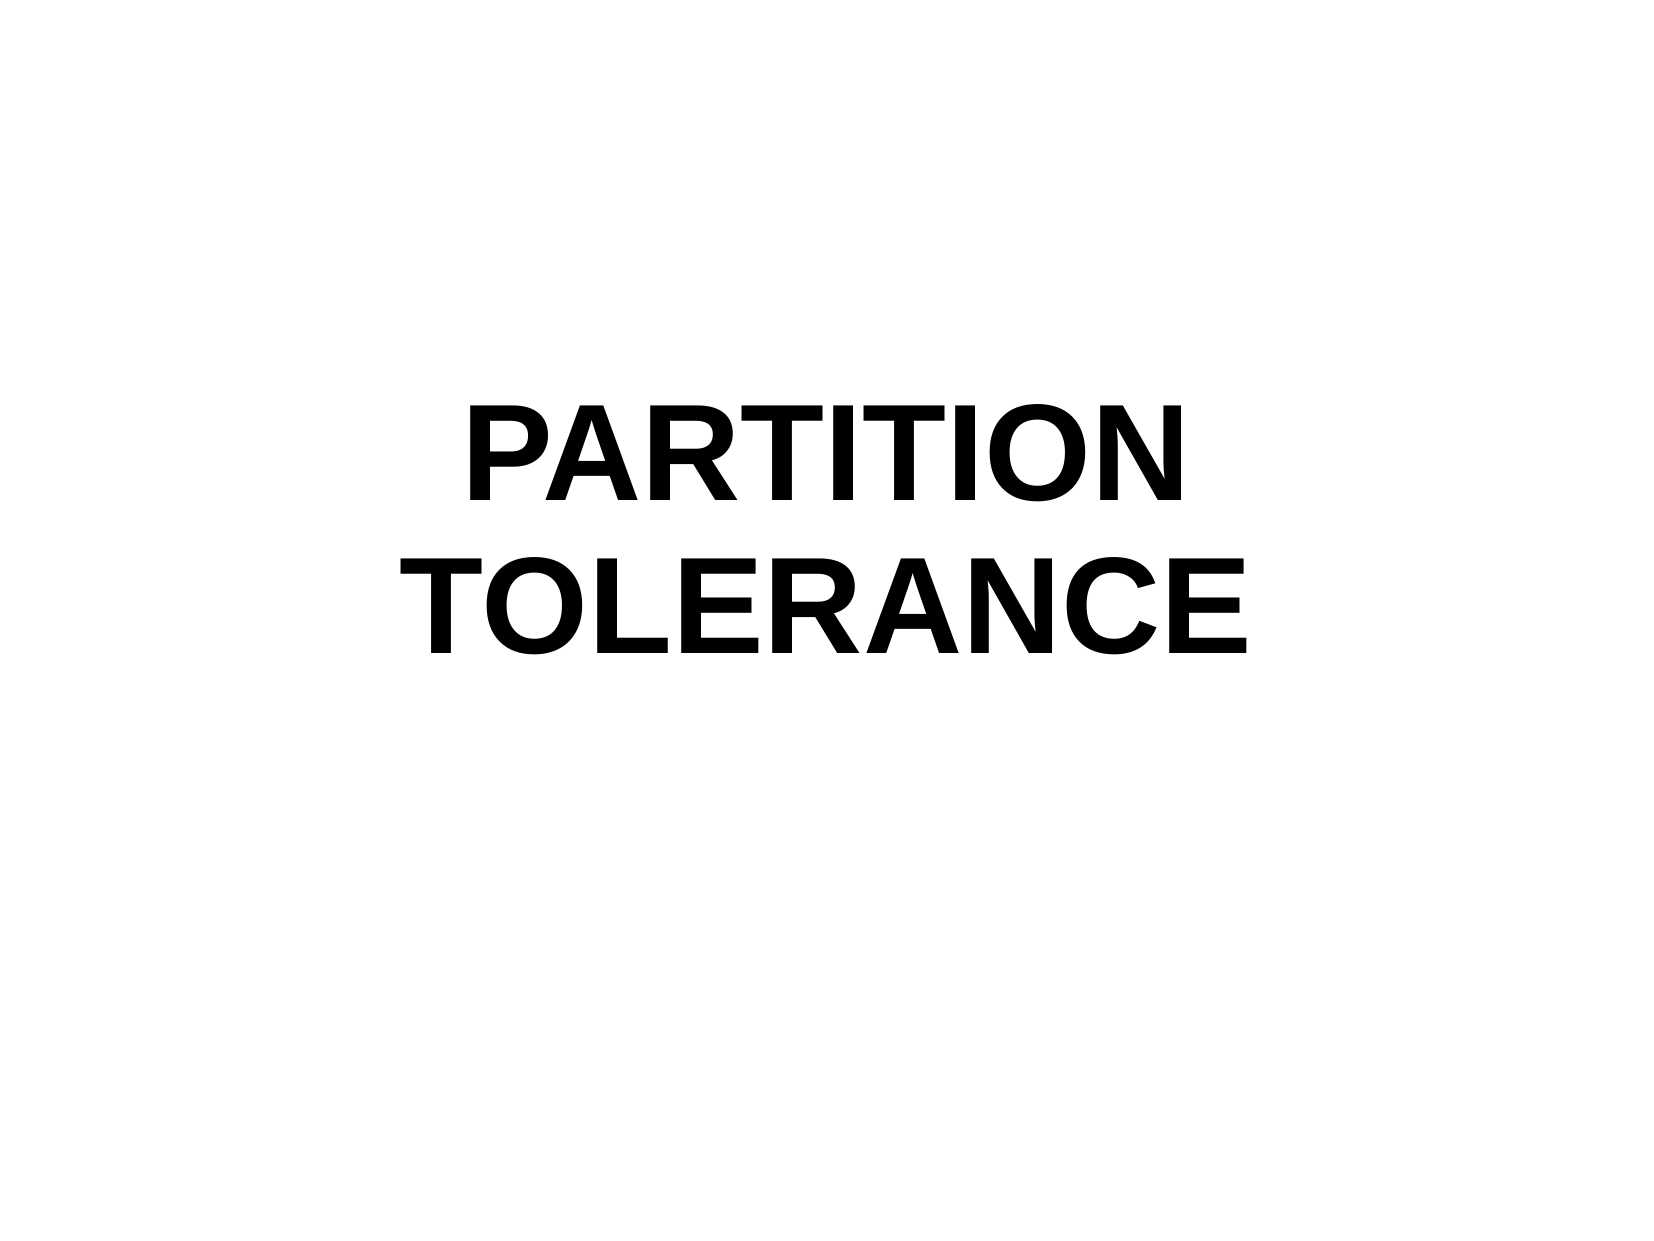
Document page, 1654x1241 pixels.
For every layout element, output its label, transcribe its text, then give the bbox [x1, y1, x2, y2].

subtitle PARTITION TOLERANCE [82, 49, 1571, 1010]
